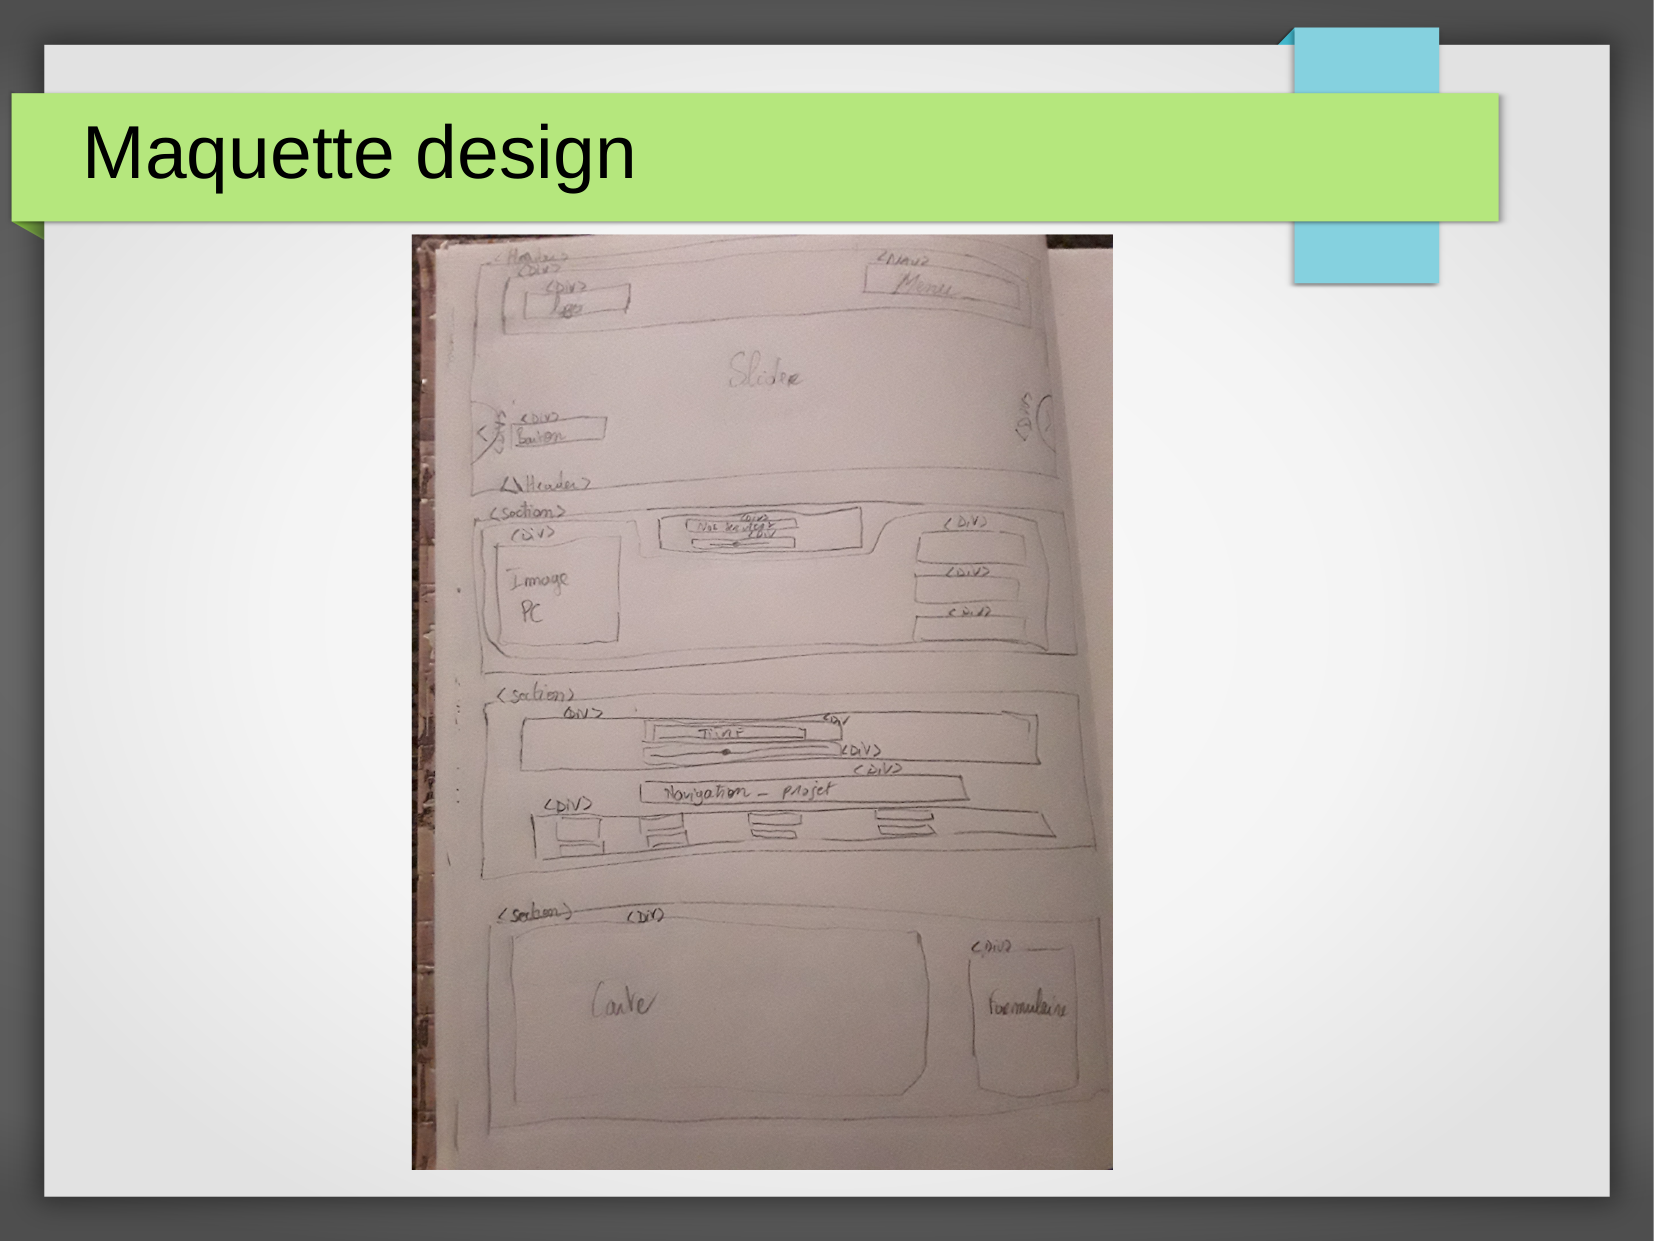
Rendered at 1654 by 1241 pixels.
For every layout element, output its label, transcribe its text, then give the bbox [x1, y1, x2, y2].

title Maquette design [82, 49, 1571, 257]
picture [0, 0, 1654, 1241]
